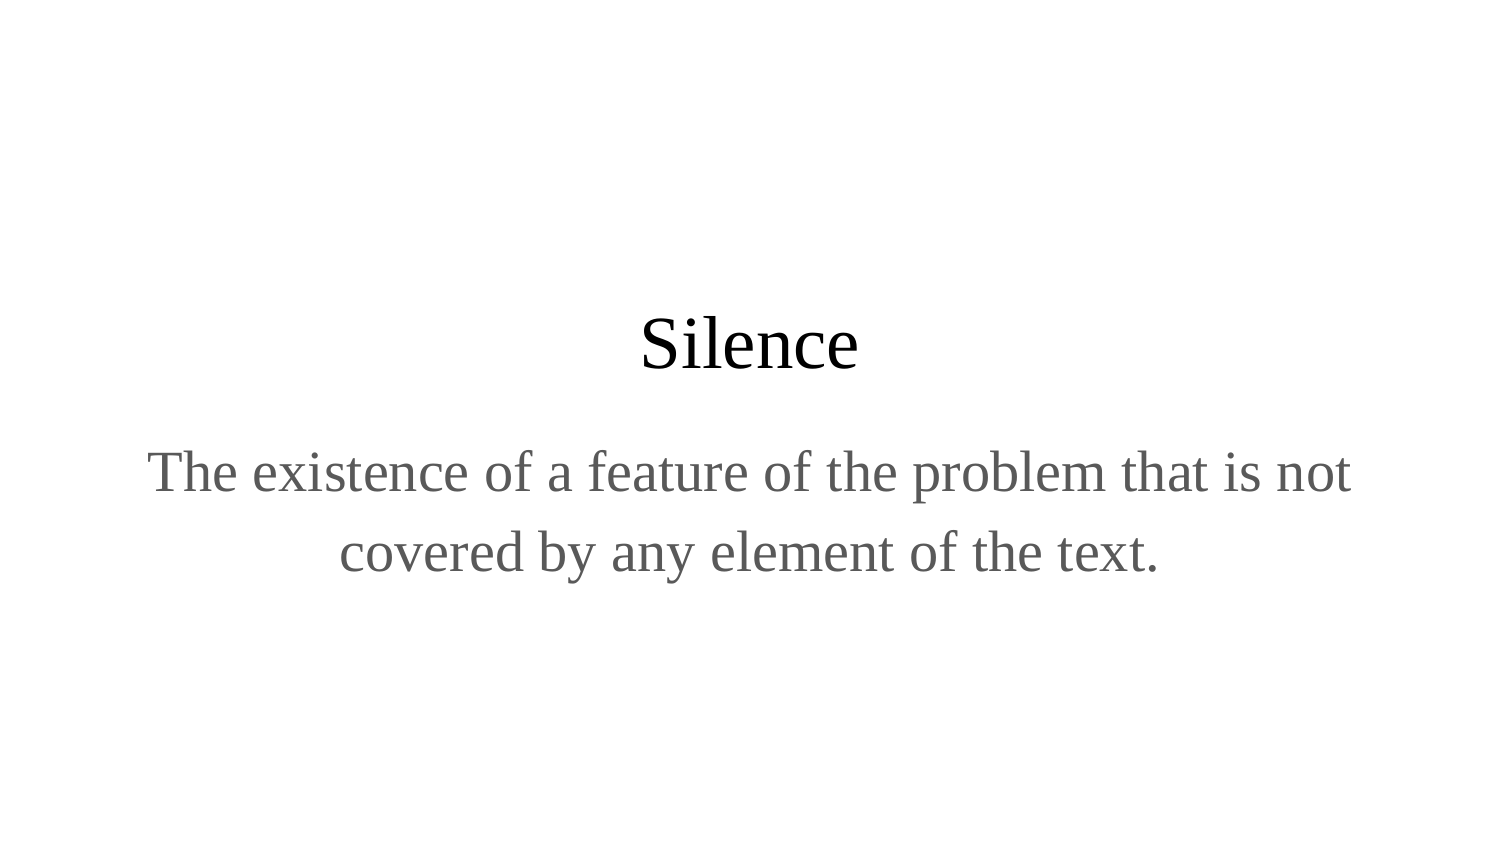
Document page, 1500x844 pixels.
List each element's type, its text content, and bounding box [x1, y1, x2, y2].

subtitle The existence of a feature of the problem that is not covered by any element of the text. [51, 407, 1449, 575]
title Silence [51, 269, 1449, 407]
